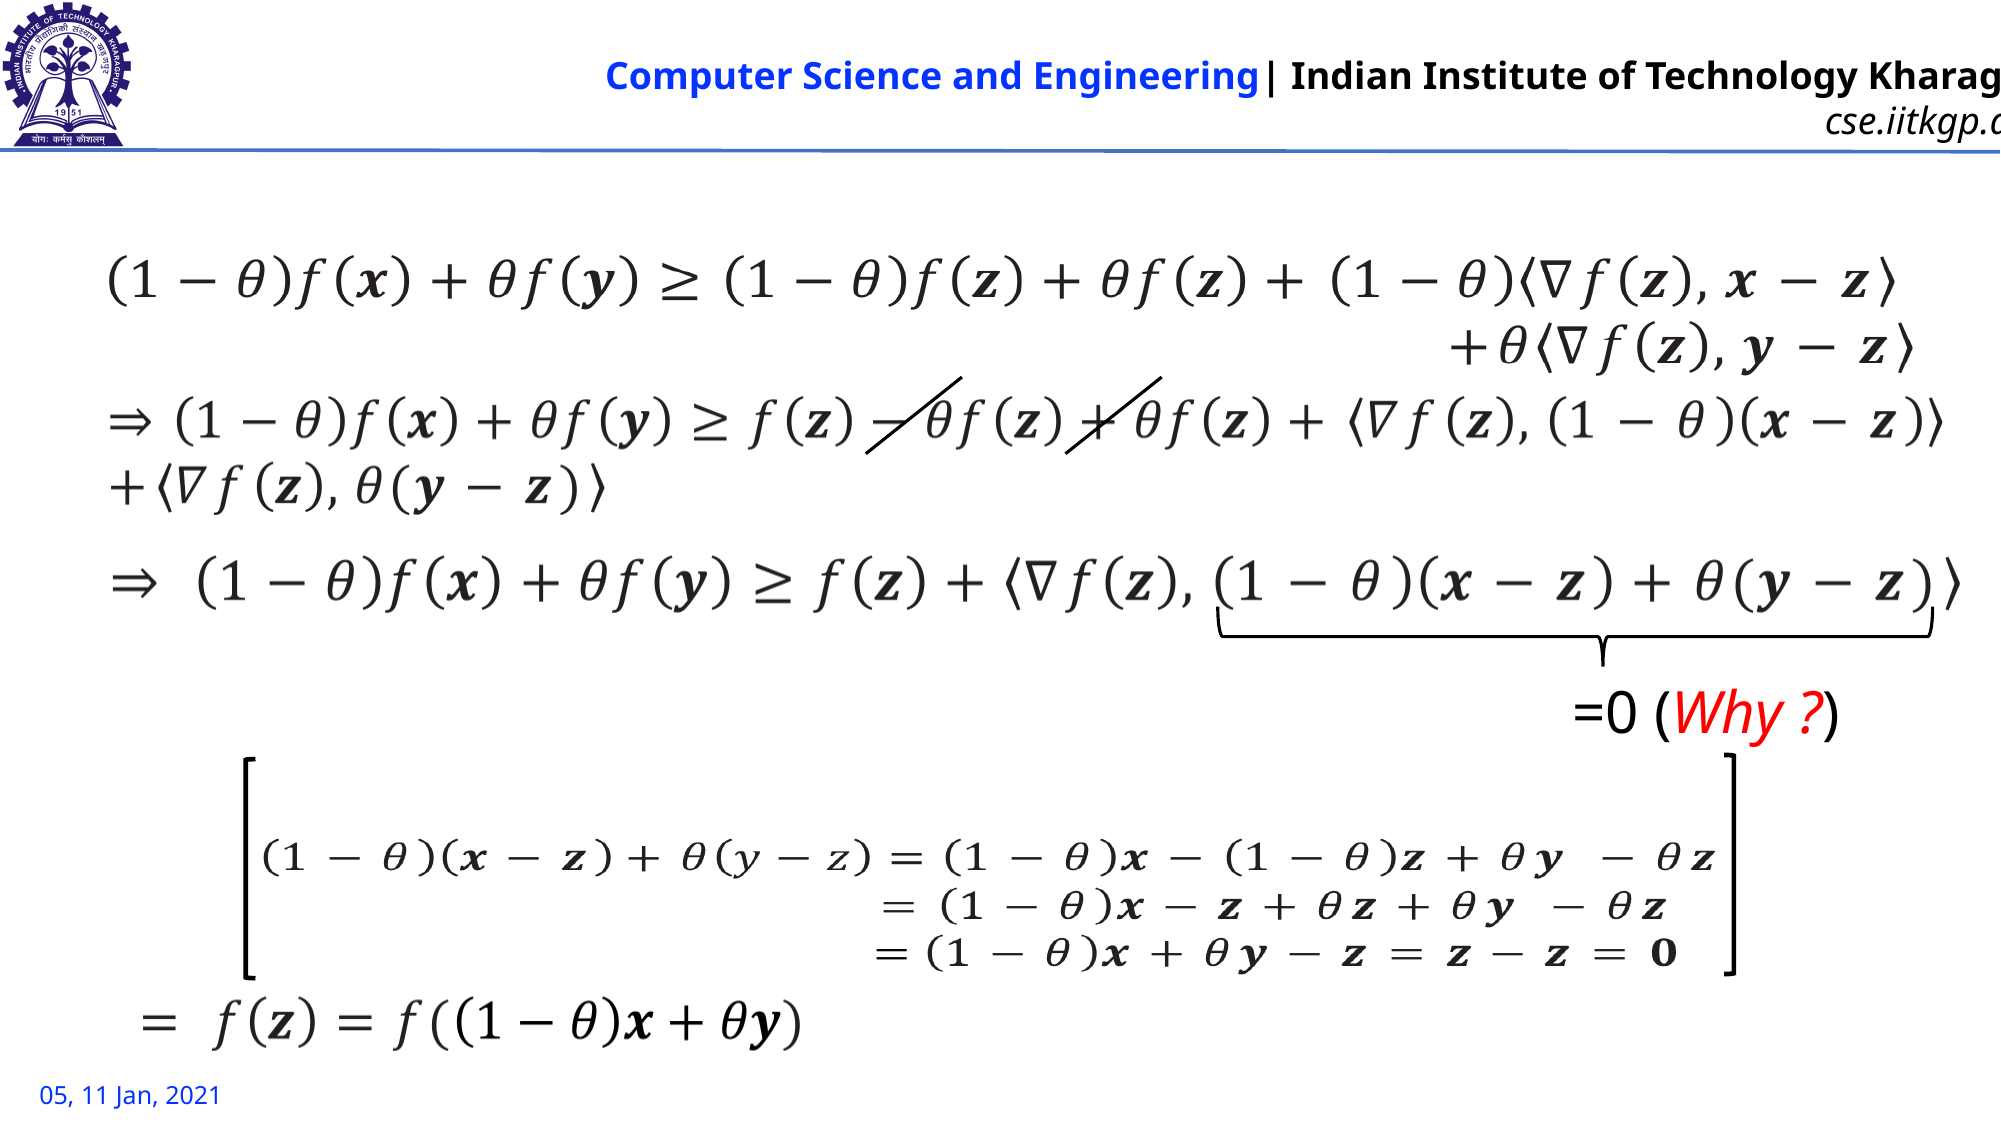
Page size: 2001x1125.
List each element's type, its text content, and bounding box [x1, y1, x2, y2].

picture [2, 2, 131, 147]
text_box [89, 762, 1867, 1081]
text_box [0, 537, 2000, 624]
title =0 (Why ?) [1570, 614, 1933, 805]
slide_number 05, 11 Jan, 2021 [24, 1065, 331, 1125]
text_box [89, 226, 1964, 516]
